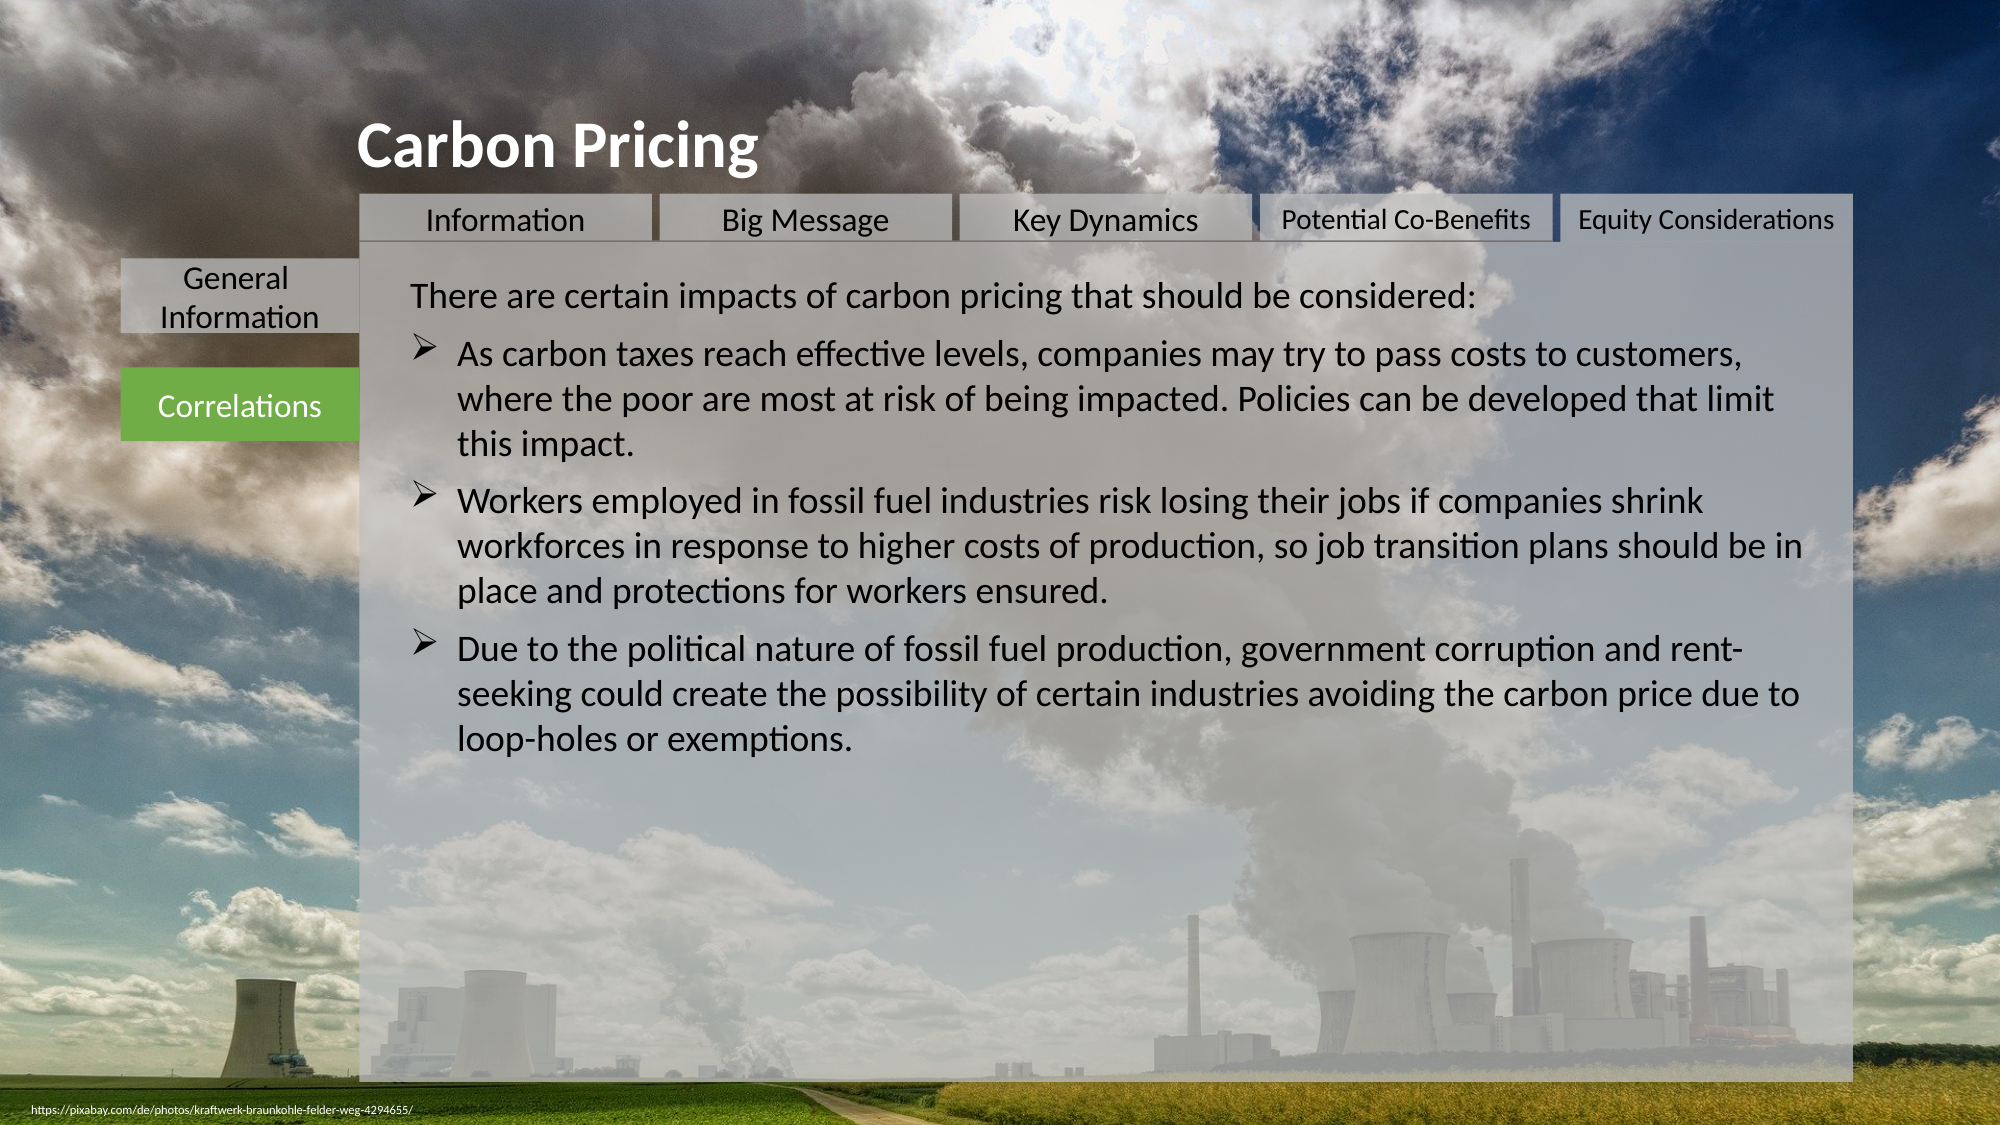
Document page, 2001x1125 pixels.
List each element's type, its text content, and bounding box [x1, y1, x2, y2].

text_box Carbon Pricing [342, 93, 775, 189]
text_box Information [359, 193, 652, 240]
text_box https://pixabay.com/de/photos/kraftwerk-braunkohle-felder-weg-4294655/ [16, 1094, 428, 1125]
text_box General Information [120, 258, 360, 333]
text_box [359, 241, 1853, 1082]
text_box Equity Considerations [1560, 193, 1853, 242]
picture [0, 0, 2000, 1125]
text_box There are certain impacts of carbon pricing that should be considered: As carbon taxes reach effective levels, companies may try to pass costs to customers, where the poor are most at risk of being impacted. Policies can be developed that limit this impact. Workers employed in fossil fuel industries risk losing their jobs if companies shrink workforces in response to higher costs of production, so job transition plans should be in place and protections for workers ensured. Due to the political nature of fossil fuel production, government corruption and rent-seeking could create the possibility of certain industries avoiding the carbon price due to loop-holes or exemptions. [395, 264, 1835, 767]
text_box Potential Co-Benefits [1260, 193, 1553, 240]
text_box Key Dynamics [959, 193, 1253, 240]
text_box Big Message [659, 193, 953, 240]
text_box Correlations [120, 367, 360, 442]
